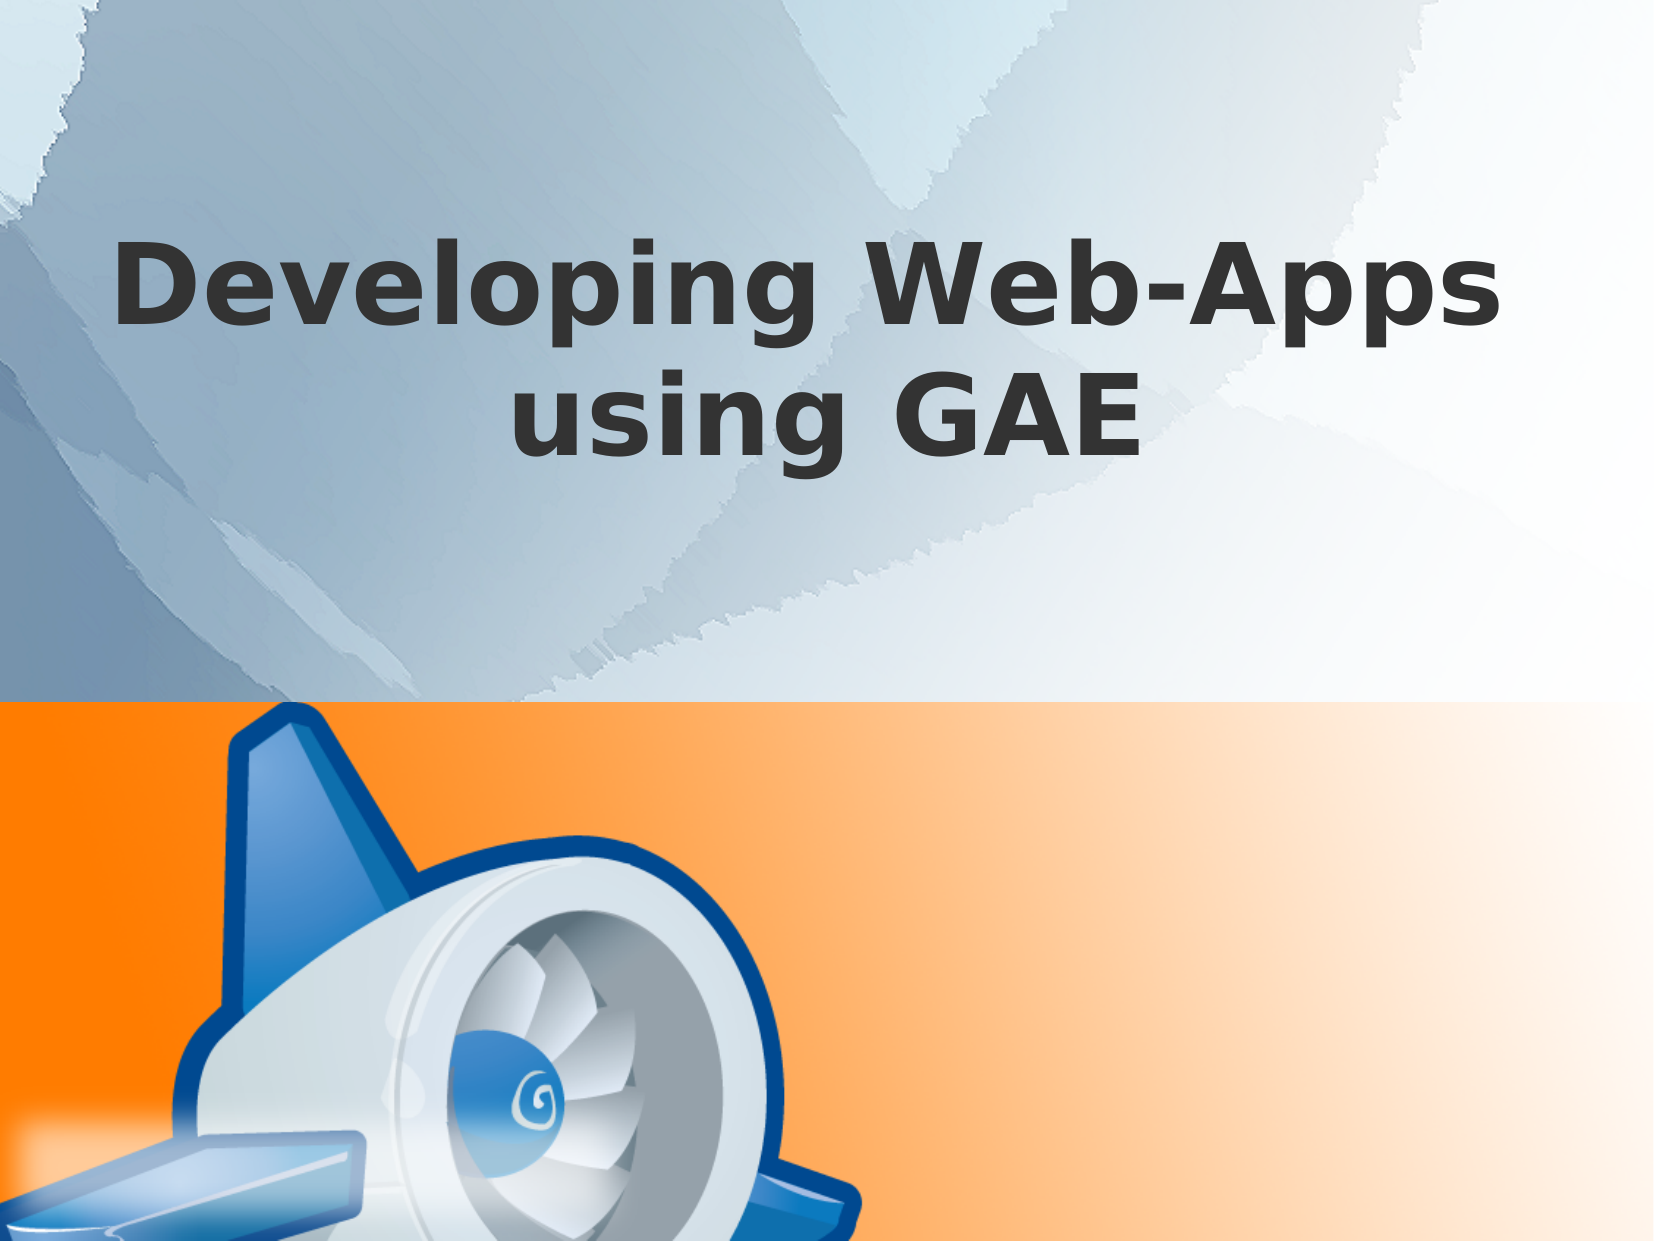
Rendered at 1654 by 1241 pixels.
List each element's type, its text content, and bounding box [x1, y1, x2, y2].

title Developing Web-Apps using GAE [0, 0, 1654, 702]
picture [0, 702, 1654, 1241]
